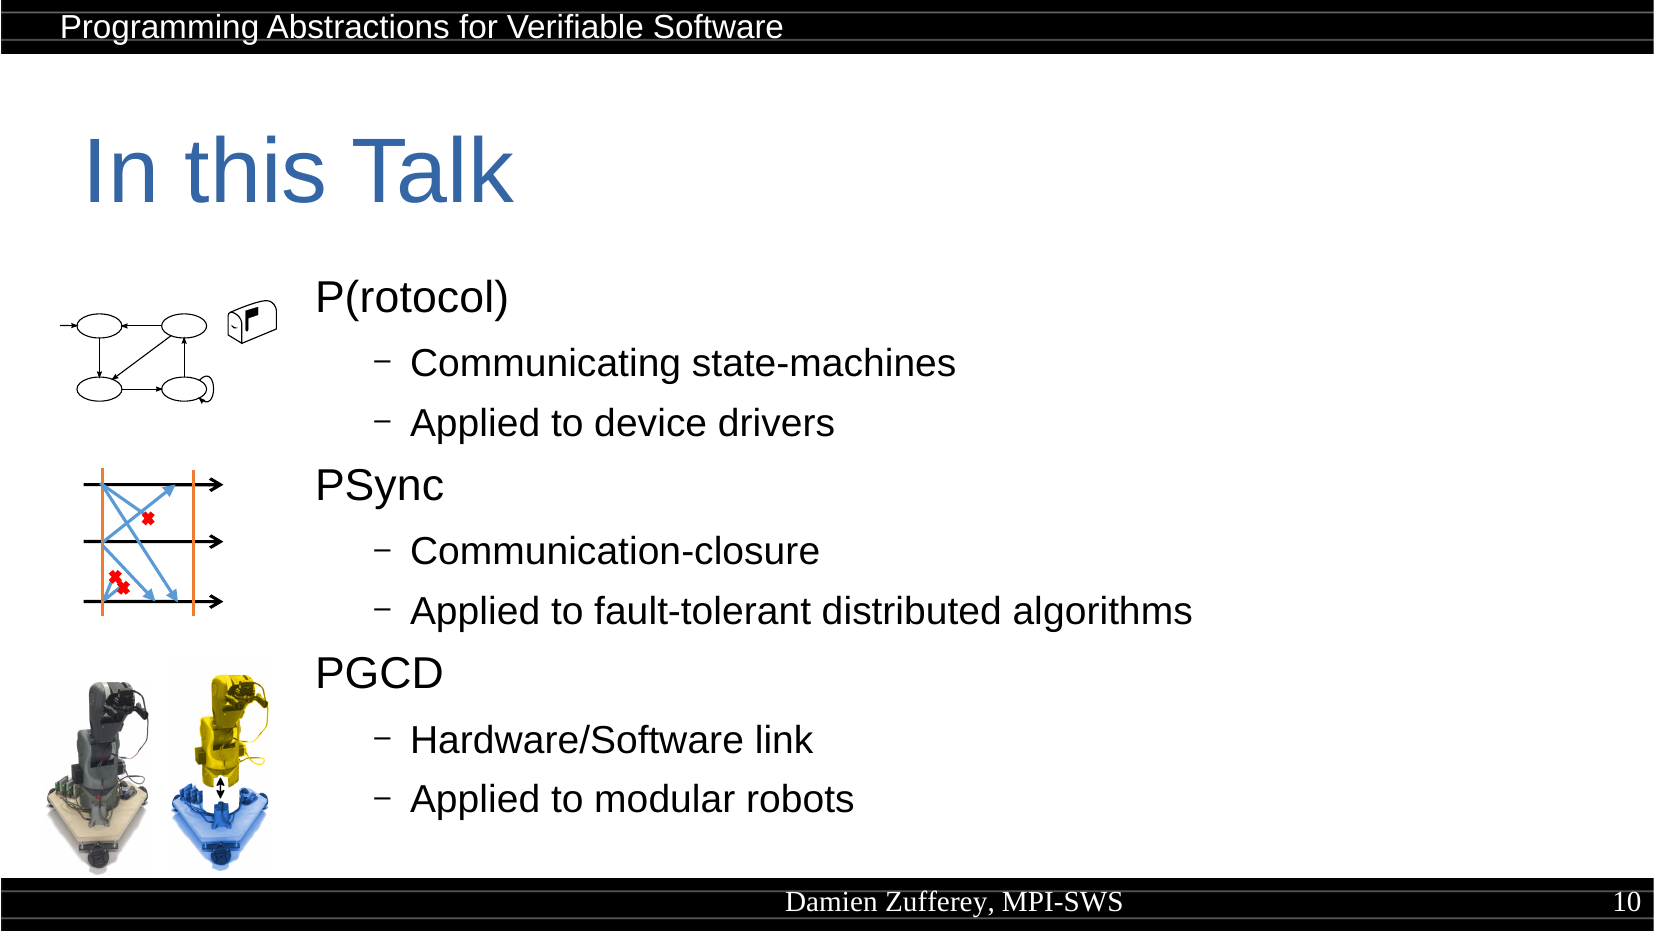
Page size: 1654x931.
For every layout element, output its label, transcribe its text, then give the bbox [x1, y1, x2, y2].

picture [170, 659, 271, 872]
picture [1, 0, 1654, 54]
list P(rotocol) Communicating state-machines Applied to device drivers PSync Communication-closure Applied to fault-tolerant distributed algorithms PGCD Hardware/Software link Applied to modular robots [315, 271, 1571, 826]
title In this Talk [82, 92, 1571, 249]
picture [60, 313, 215, 405]
picture [227, 300, 277, 345]
text_box [110, 571, 129, 594]
picture [45, 680, 151, 876]
picture [1, 878, 1654, 931]
text_box [143, 512, 154, 524]
